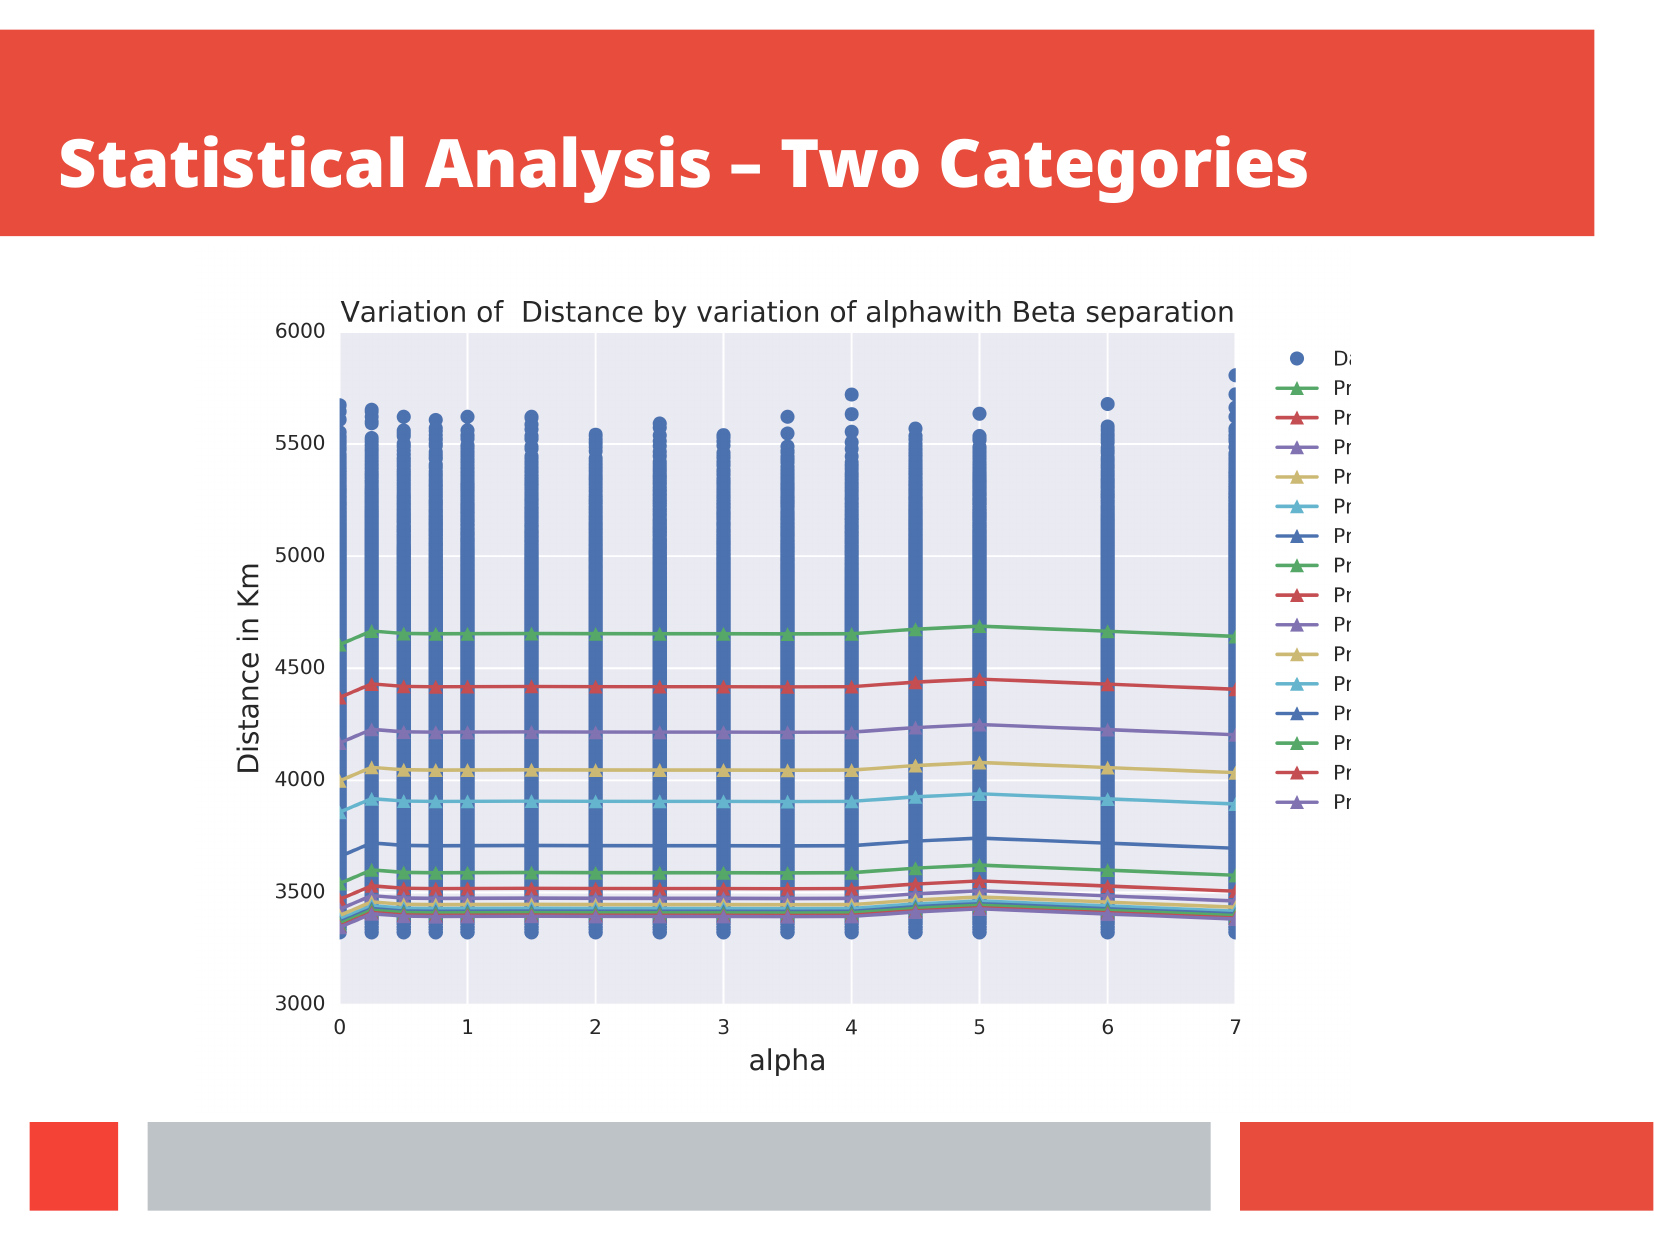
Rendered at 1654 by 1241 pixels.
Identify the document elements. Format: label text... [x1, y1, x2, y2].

title Statistical Analysis – Two Categories [59, 59, 1595, 207]
picture [195, 245, 1351, 1113]
